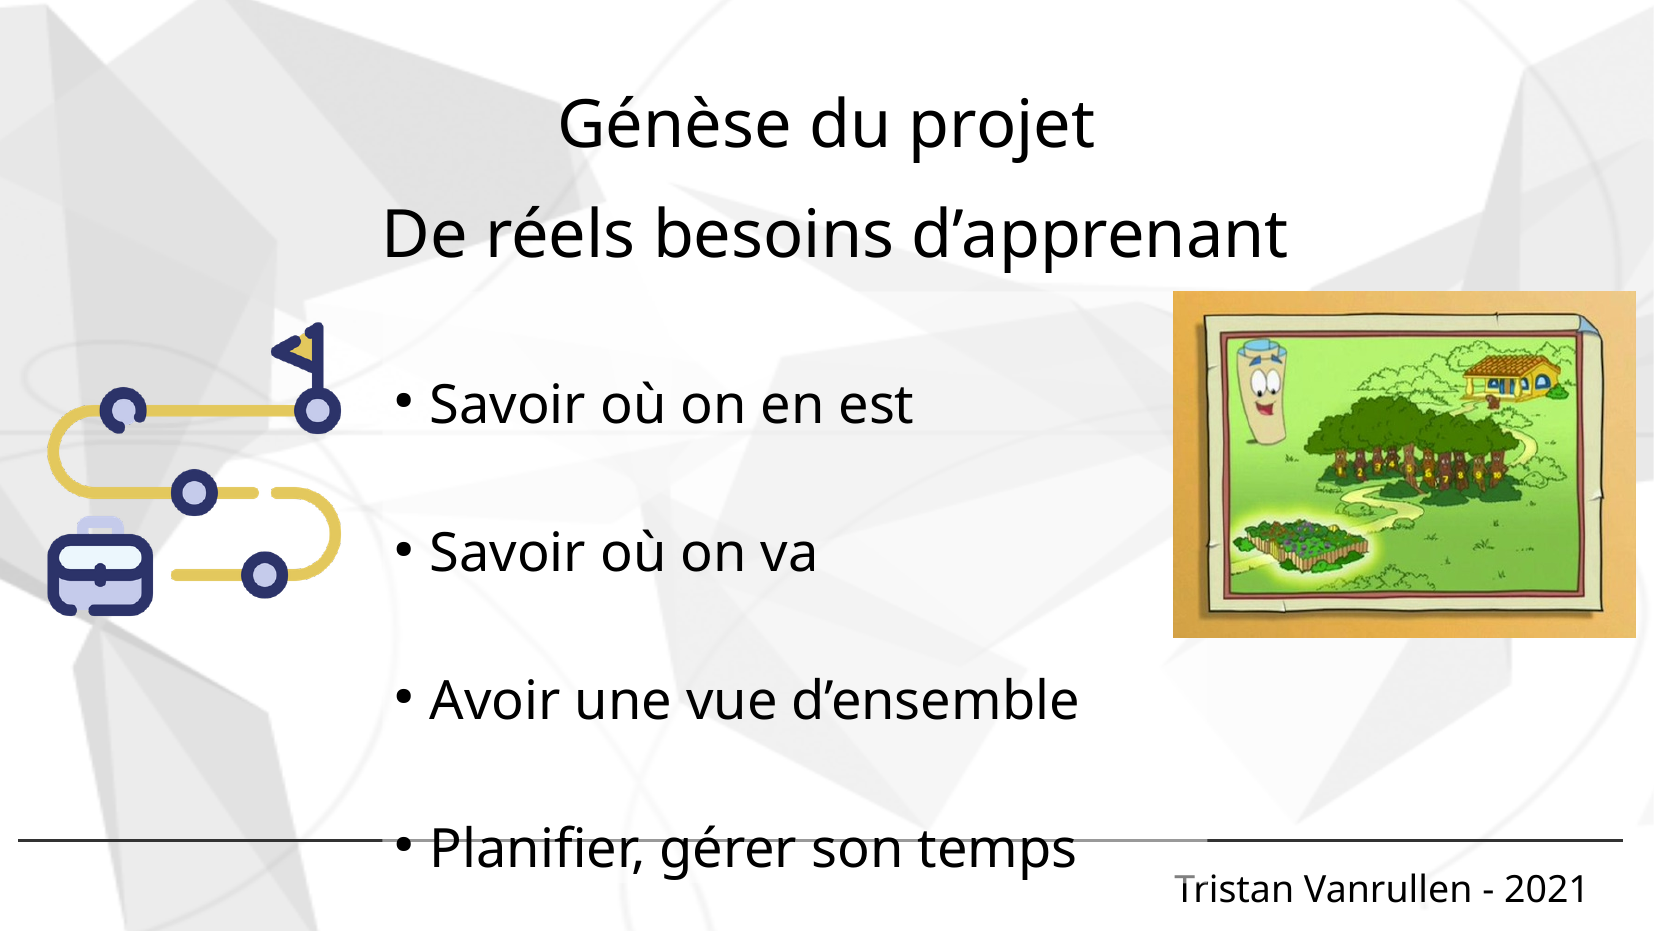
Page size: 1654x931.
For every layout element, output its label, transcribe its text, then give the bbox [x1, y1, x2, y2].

title Génèse du projet [82, 35, 1571, 194]
text_box Savoir où on en est Savoir où on va Avoir une vue d’ensemble Planifier, gérer son temps [382, 291, 1208, 726]
text_box De réels besoins d’apprenant [88, 178, 1583, 260]
picture [0, 0, 1654, 931]
text_box Tristan Vanrullen - 2021 [30, 855, 1606, 916]
